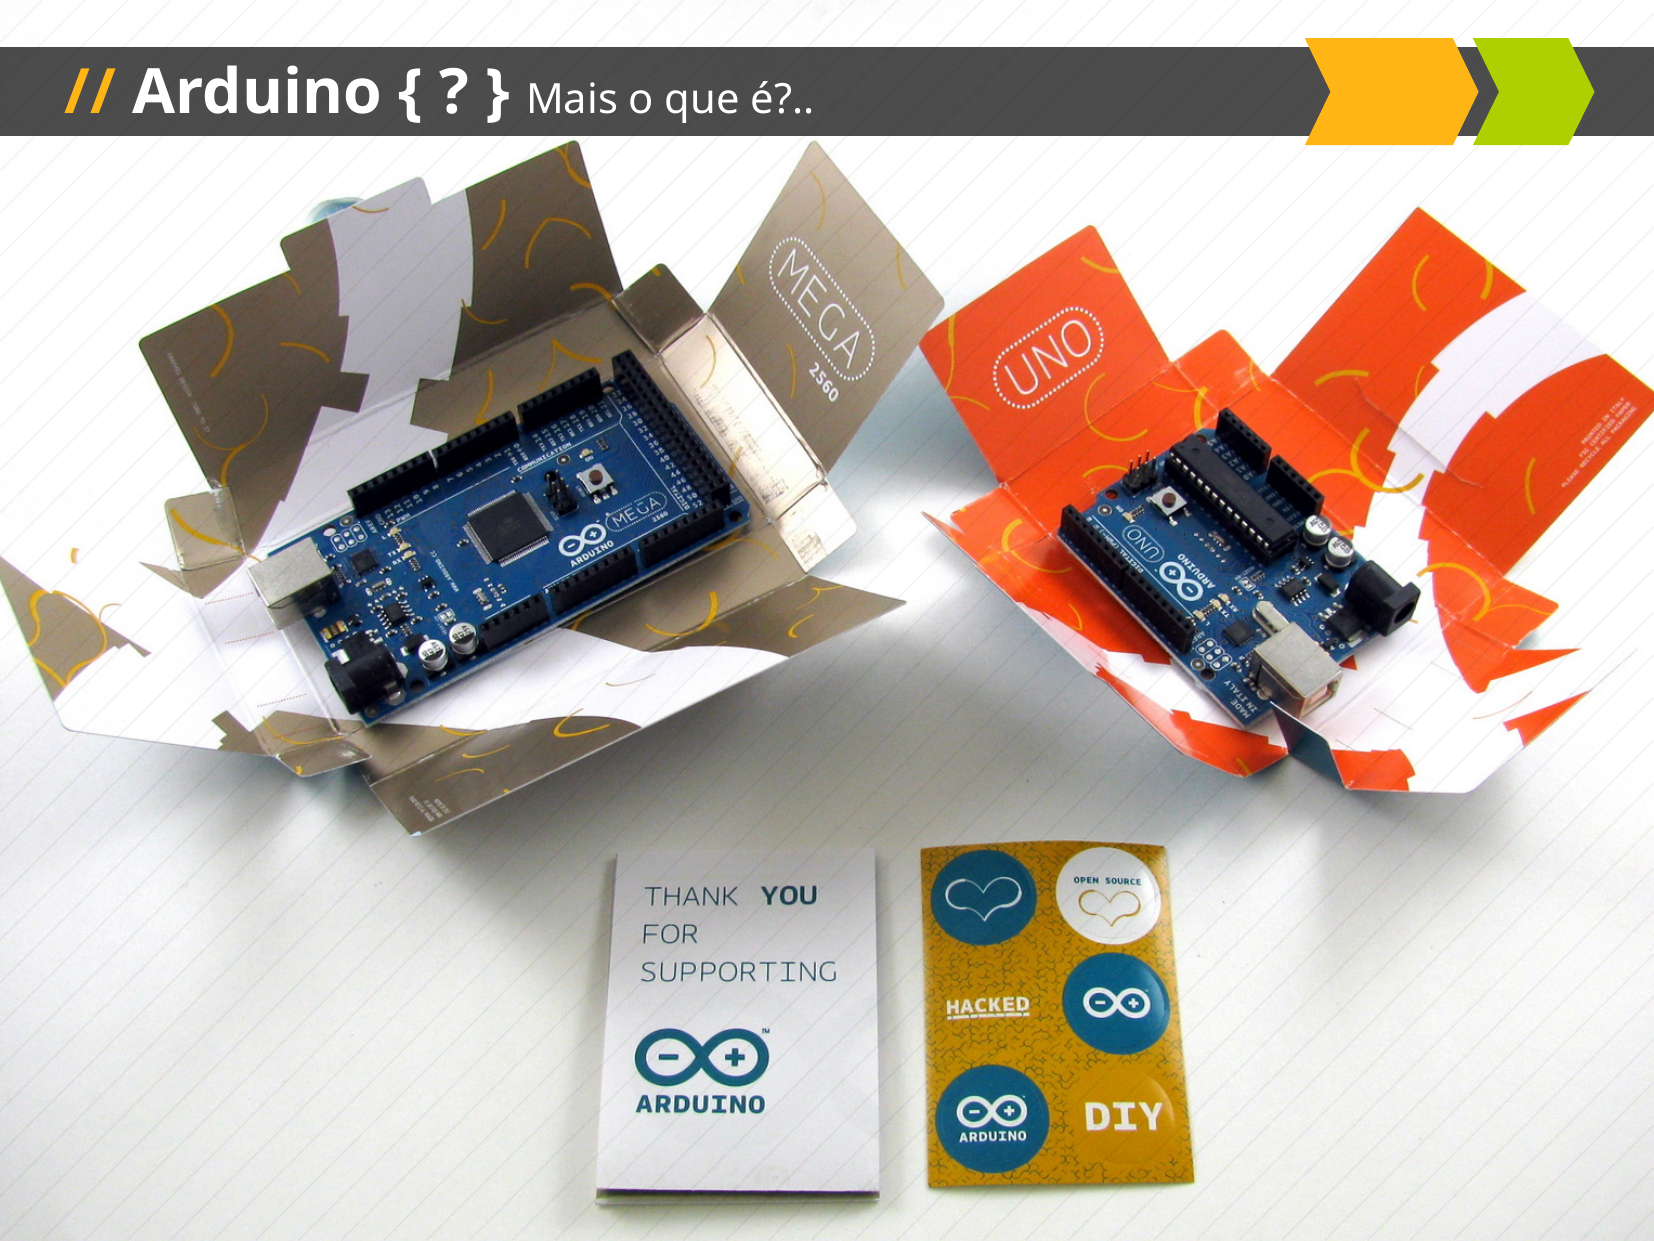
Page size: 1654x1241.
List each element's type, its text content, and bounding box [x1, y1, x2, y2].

text_box [0, 0, 1654, 1241]
text_box // Arduino { ? } Mais o que é?.. [49, 26, 870, 137]
